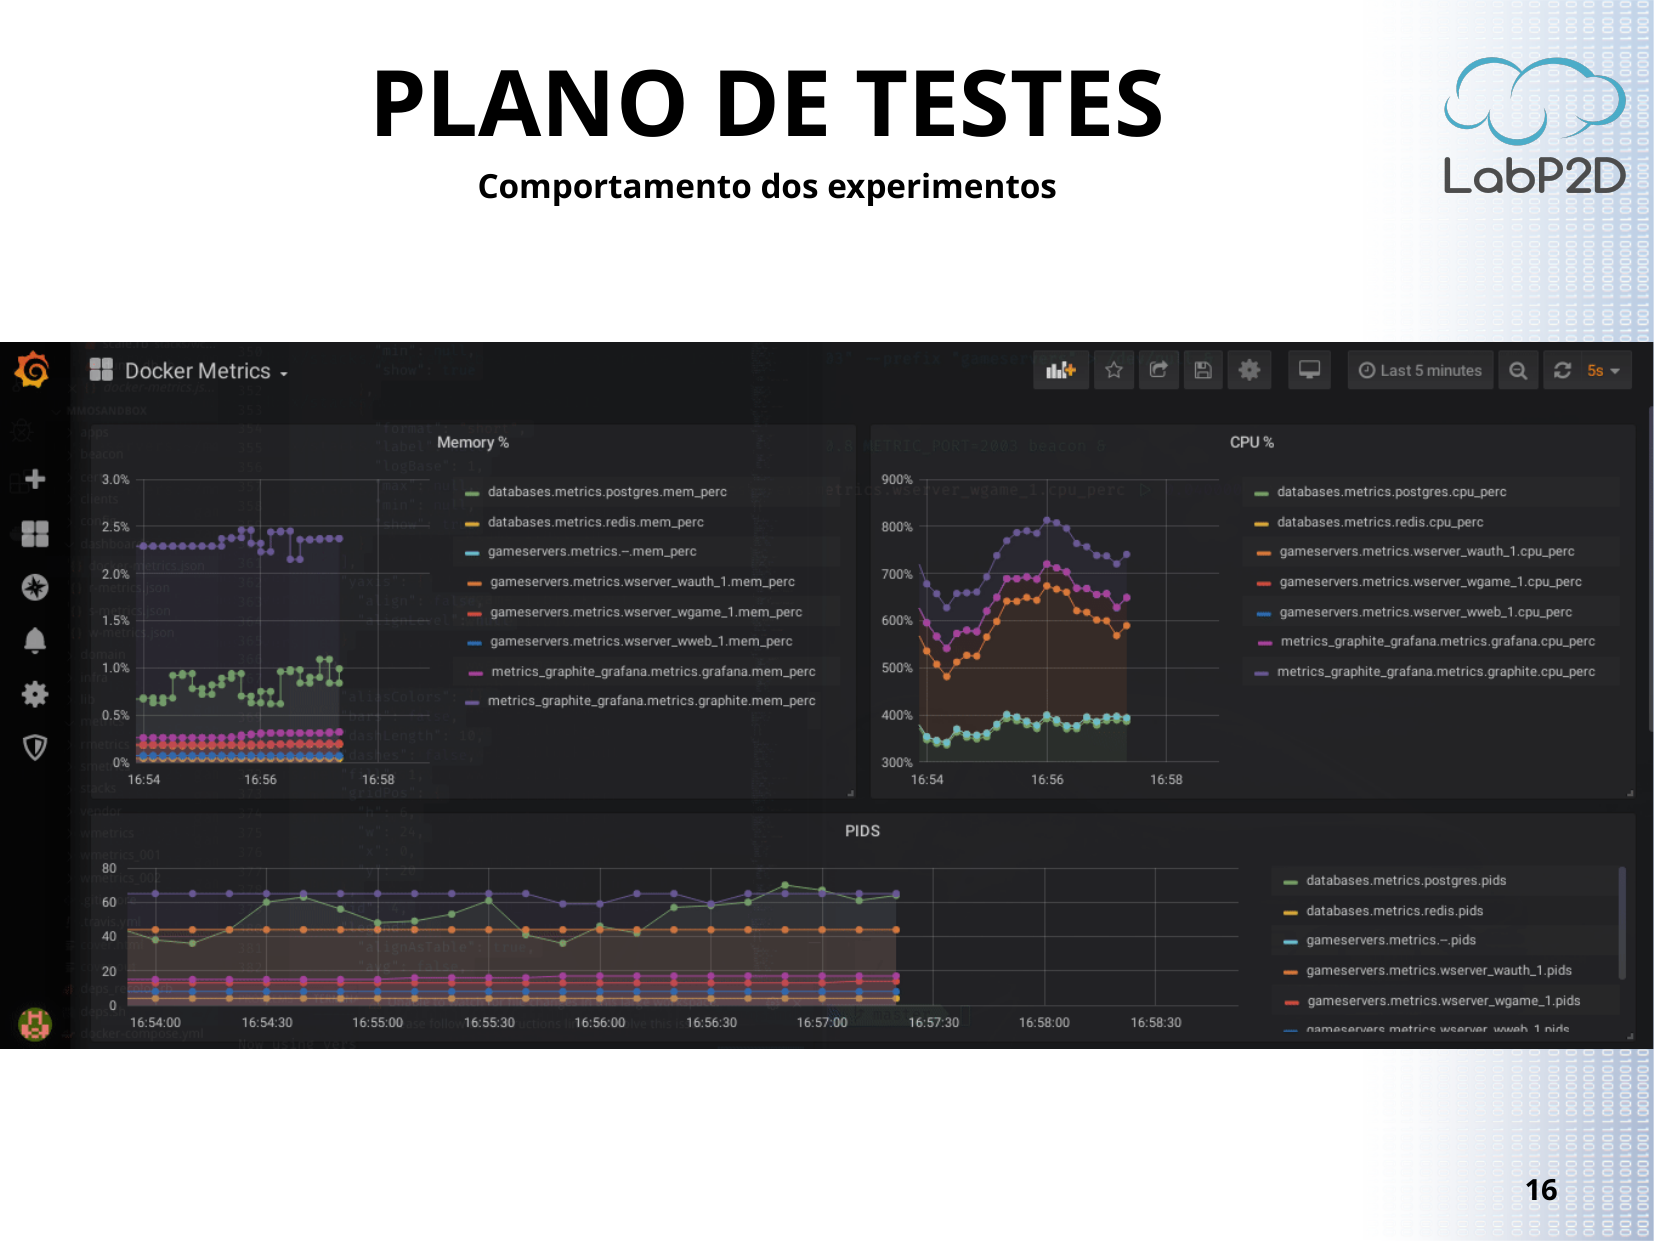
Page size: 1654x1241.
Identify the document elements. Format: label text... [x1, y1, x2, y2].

picture [0, 1, 1654, 1240]
title PLANO DE TESTES Comportamento dos experimentos [82, 19, 1453, 227]
